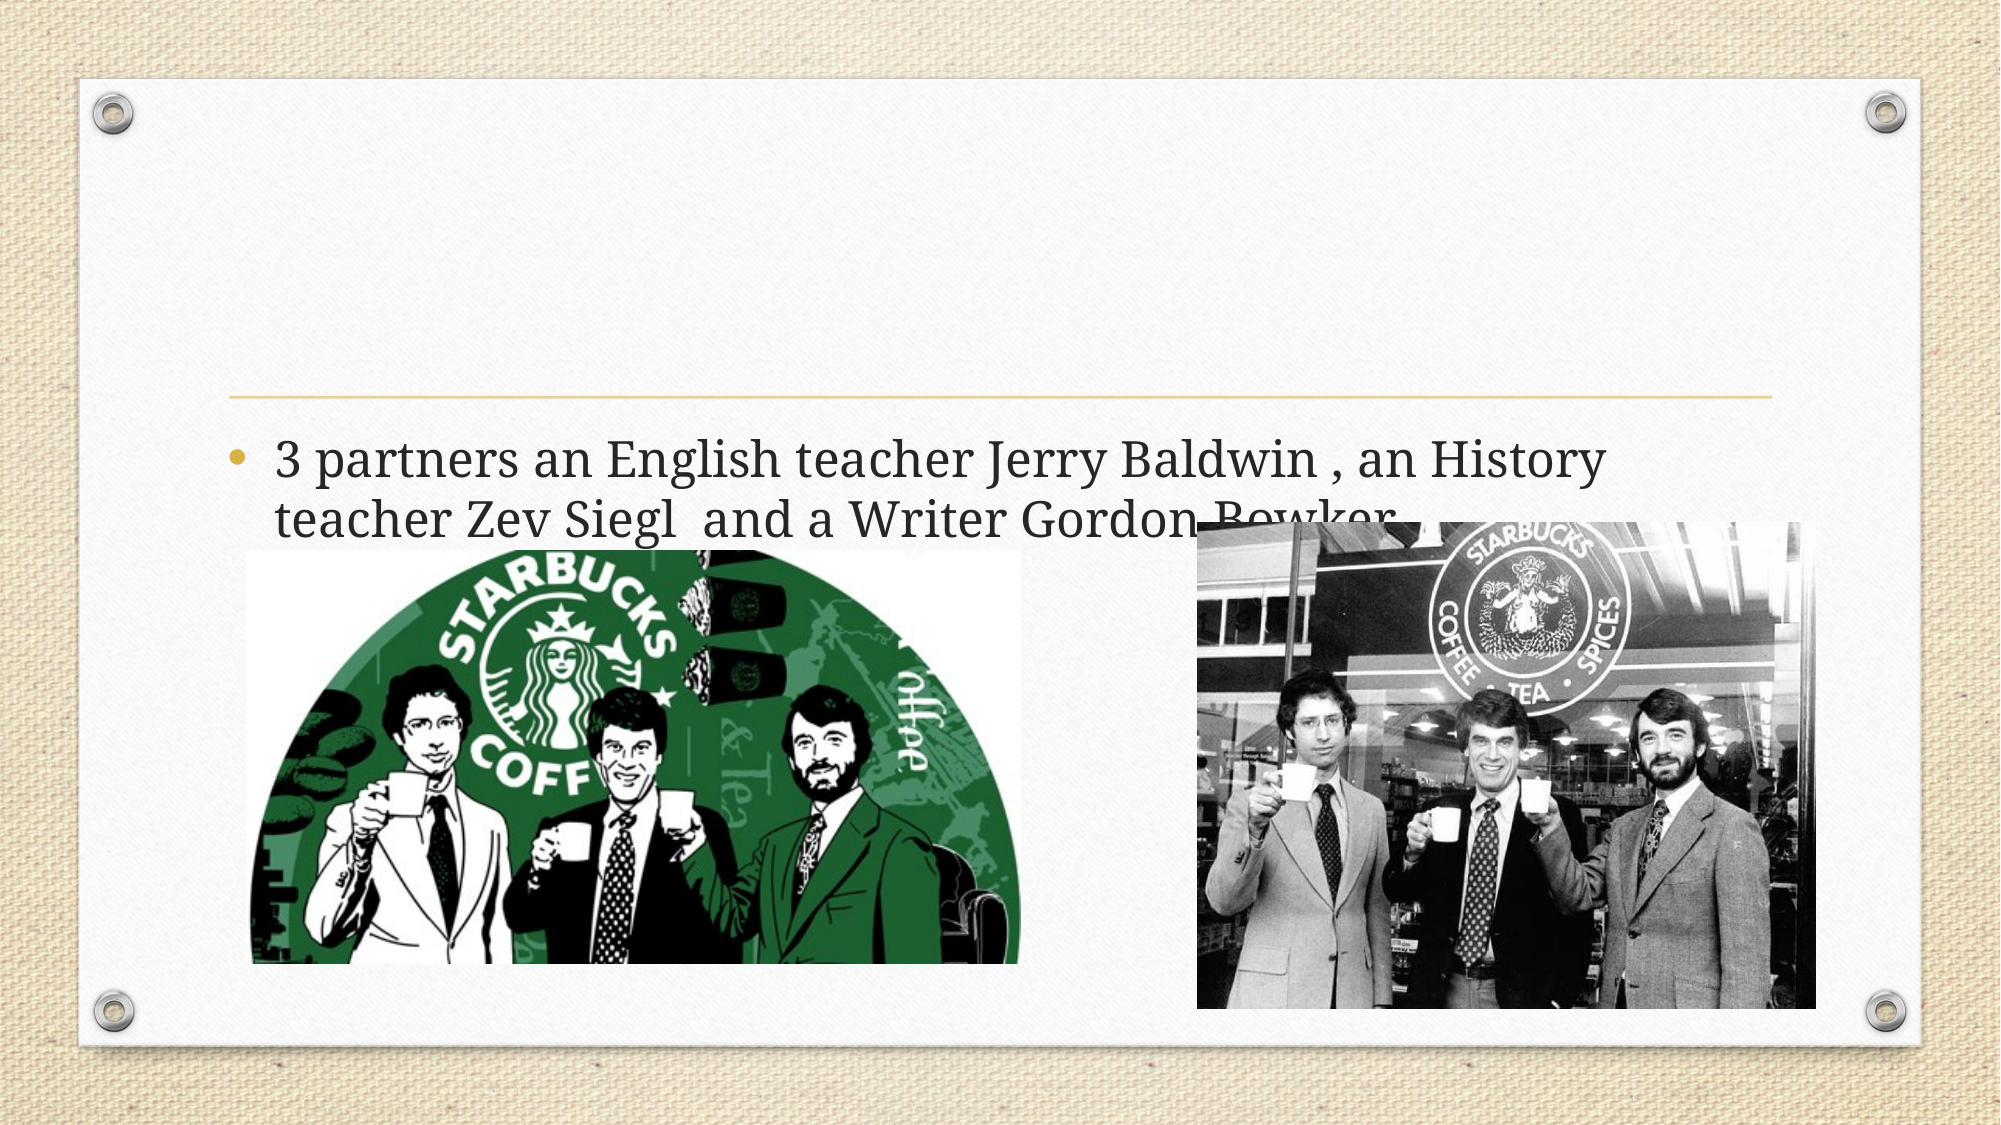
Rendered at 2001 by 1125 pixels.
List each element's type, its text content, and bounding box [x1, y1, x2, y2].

list 3 partners an English teacher Jerry Baldwin , an History teacher Zev Siegl and a Writer Gordon Bowker [212, 419, 1788, 964]
picture [0, 0, 2001, 1125]
